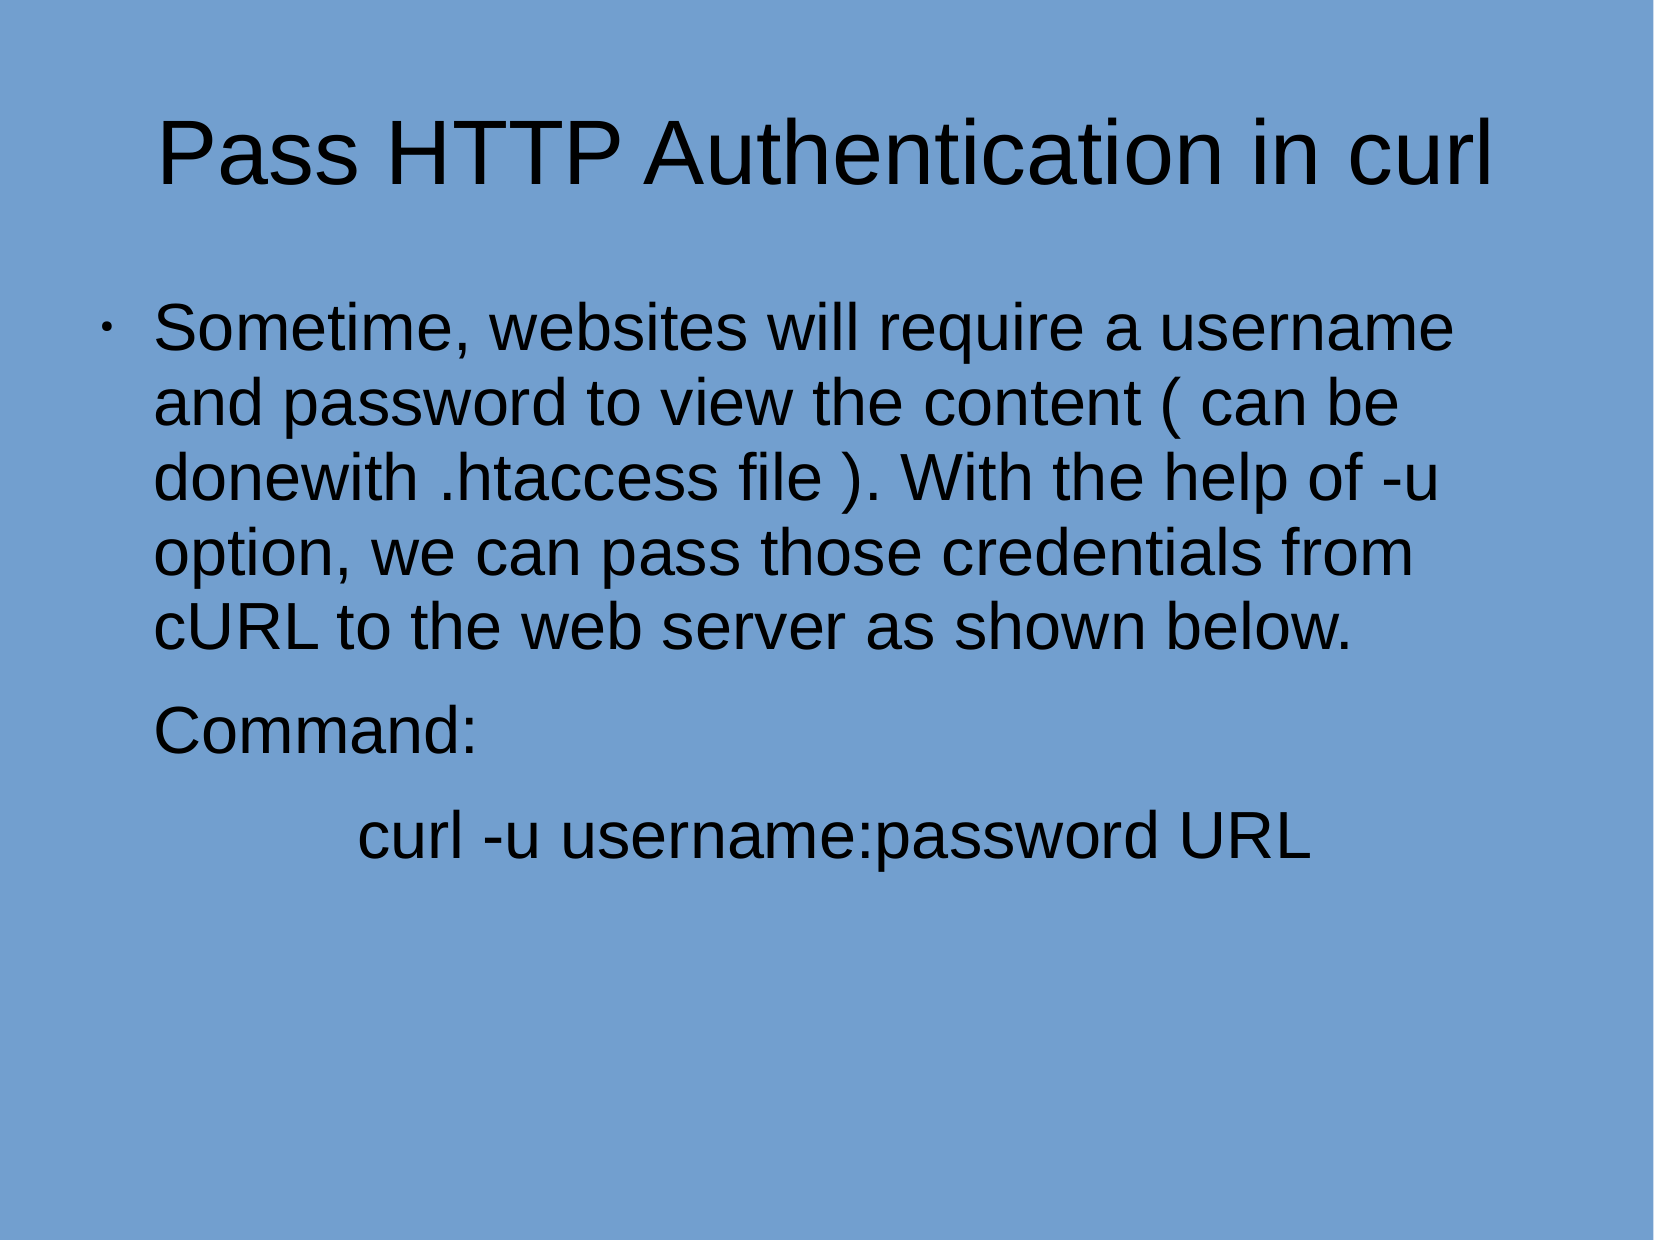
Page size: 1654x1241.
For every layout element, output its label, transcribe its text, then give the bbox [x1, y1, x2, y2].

title Pass HTTP Authentication in curl [82, 49, 1571, 257]
list Sometime, websites will require a username and password to view the content ( can be donewith .htaccess file ). With the help of -u option, we can pass those credentials from cURL to the web server as shown below. Command: curl -u username:password URL [82, 290, 1571, 1010]
